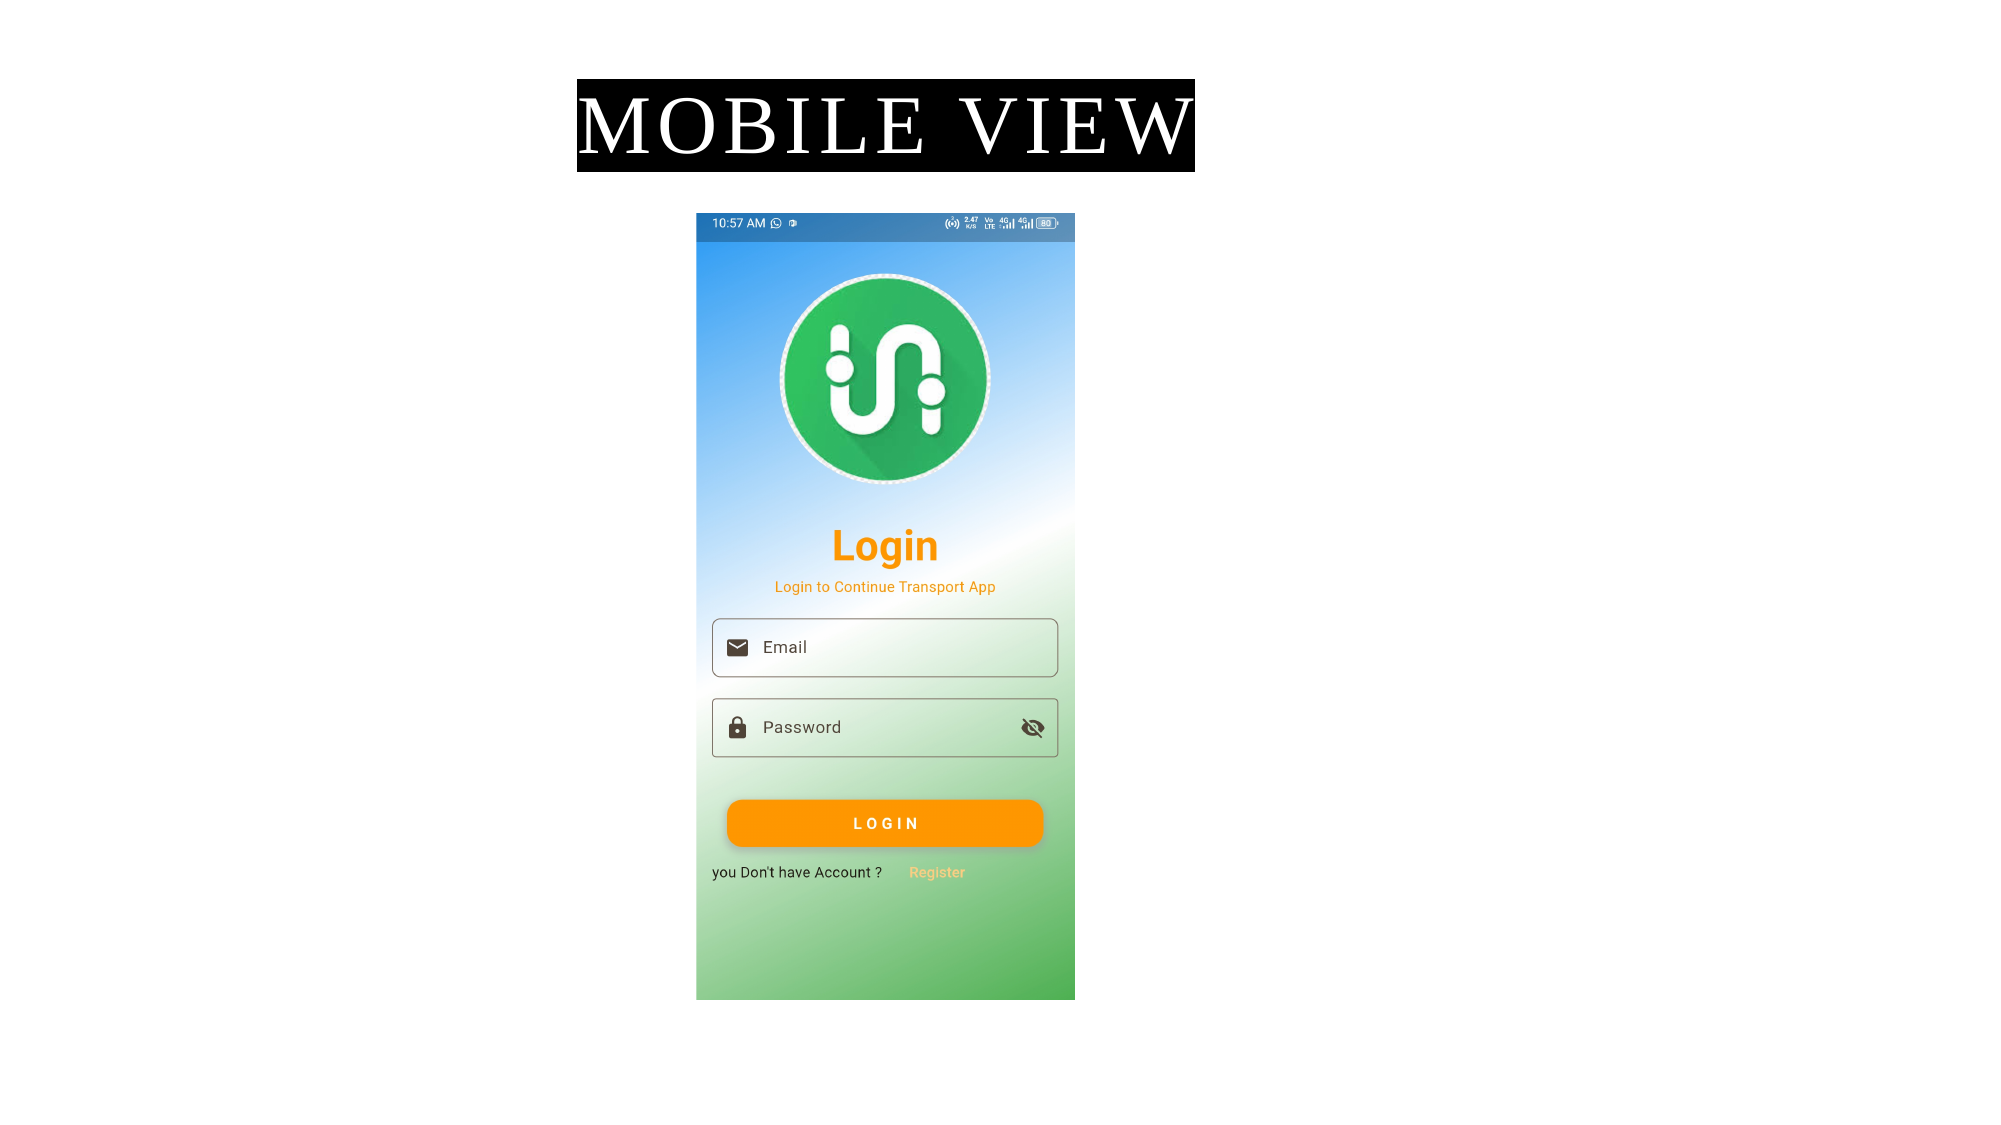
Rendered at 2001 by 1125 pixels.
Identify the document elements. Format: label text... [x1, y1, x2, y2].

picture [696, 213, 1079, 1000]
title Mobile View [43, 0, 1729, 178]
